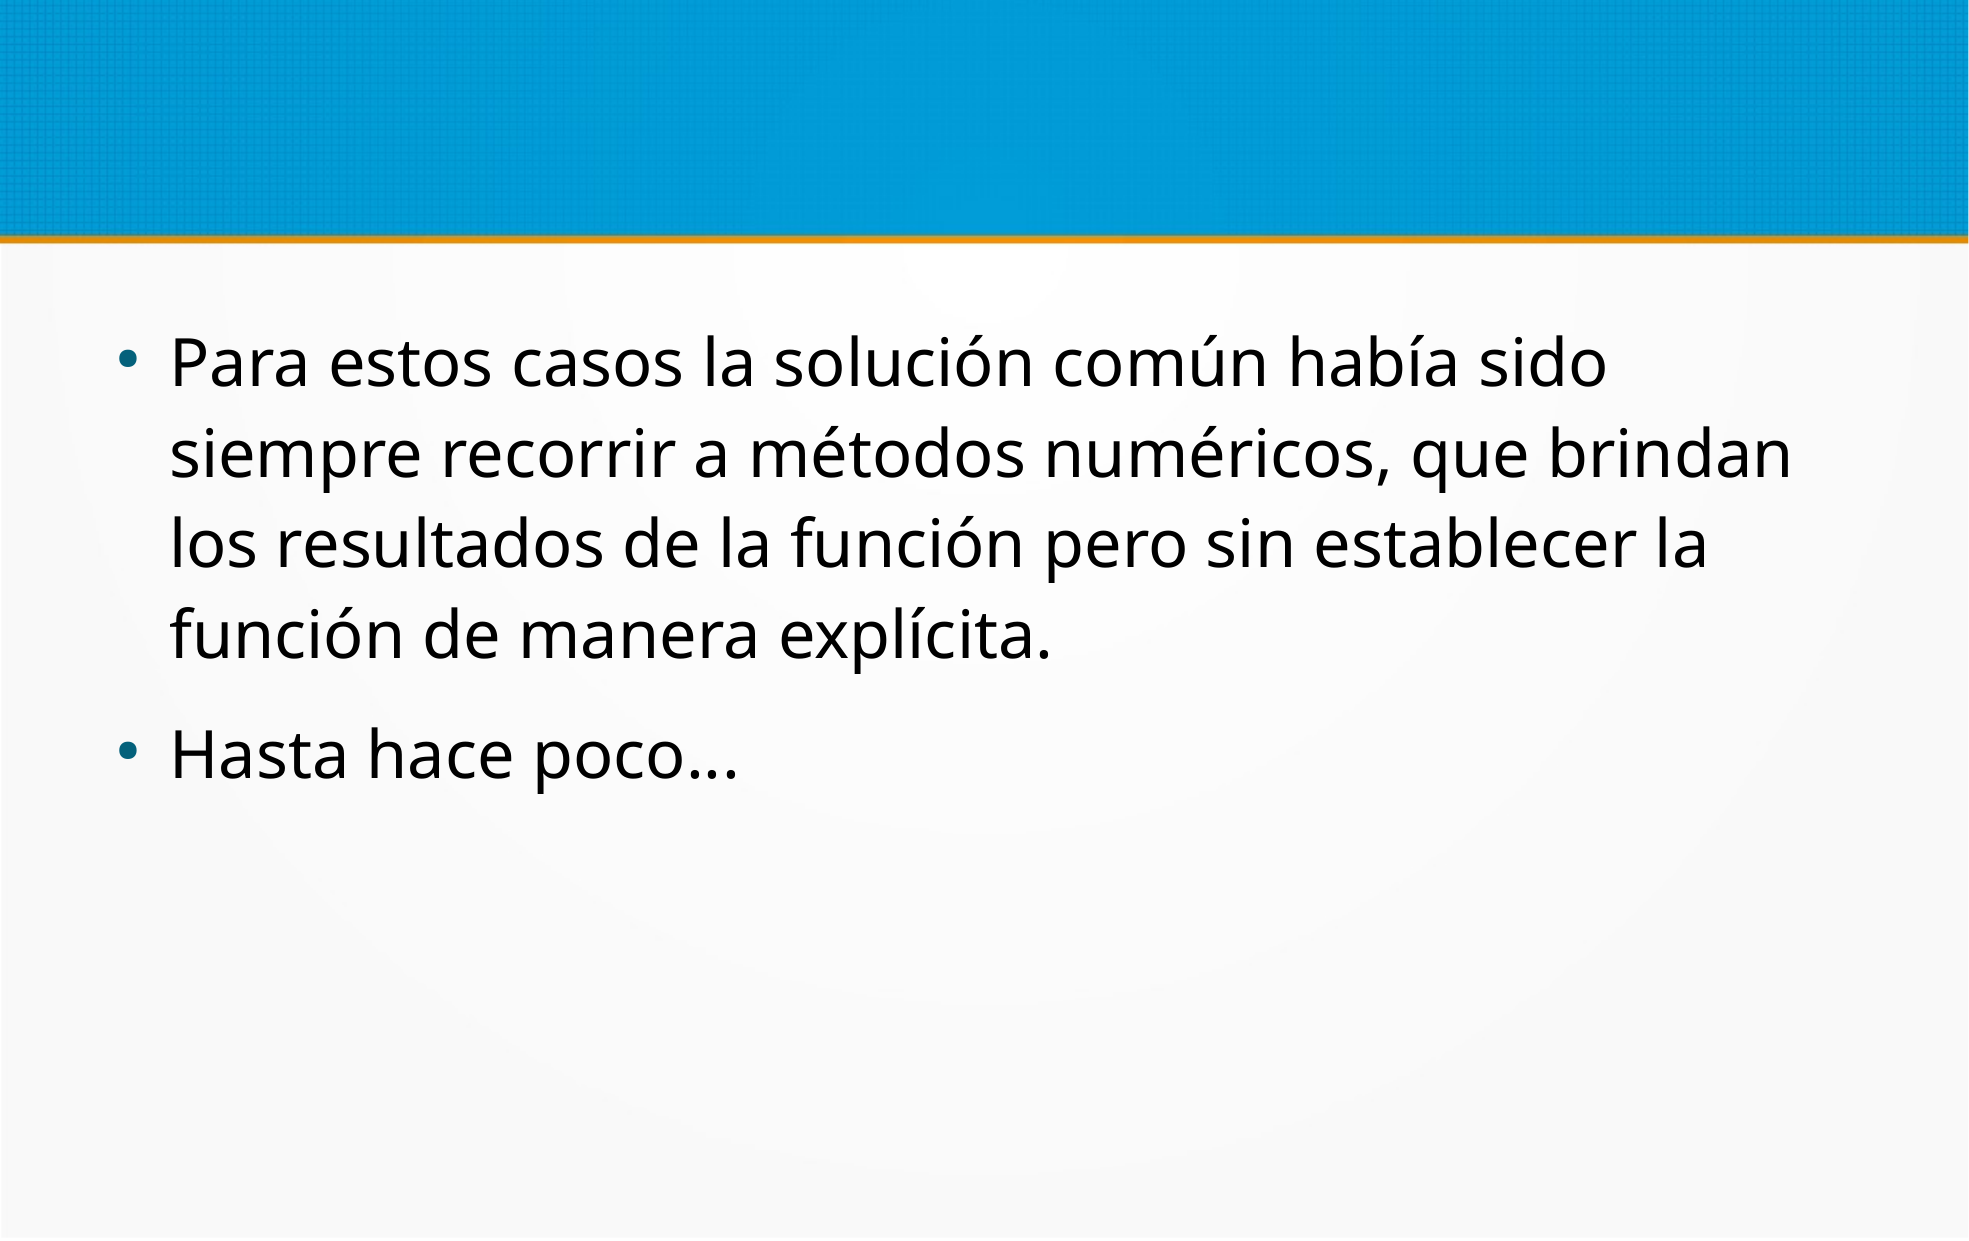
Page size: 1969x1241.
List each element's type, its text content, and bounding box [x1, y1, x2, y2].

list Para estos casos la solución común había sido siempre recorrir a métodos numéricos, que brindan los resultados de la función pero sin establecer la función de manera explícita. Hasta hace poco... [98, 315, 1861, 1081]
picture [0, 233, 1969, 1241]
